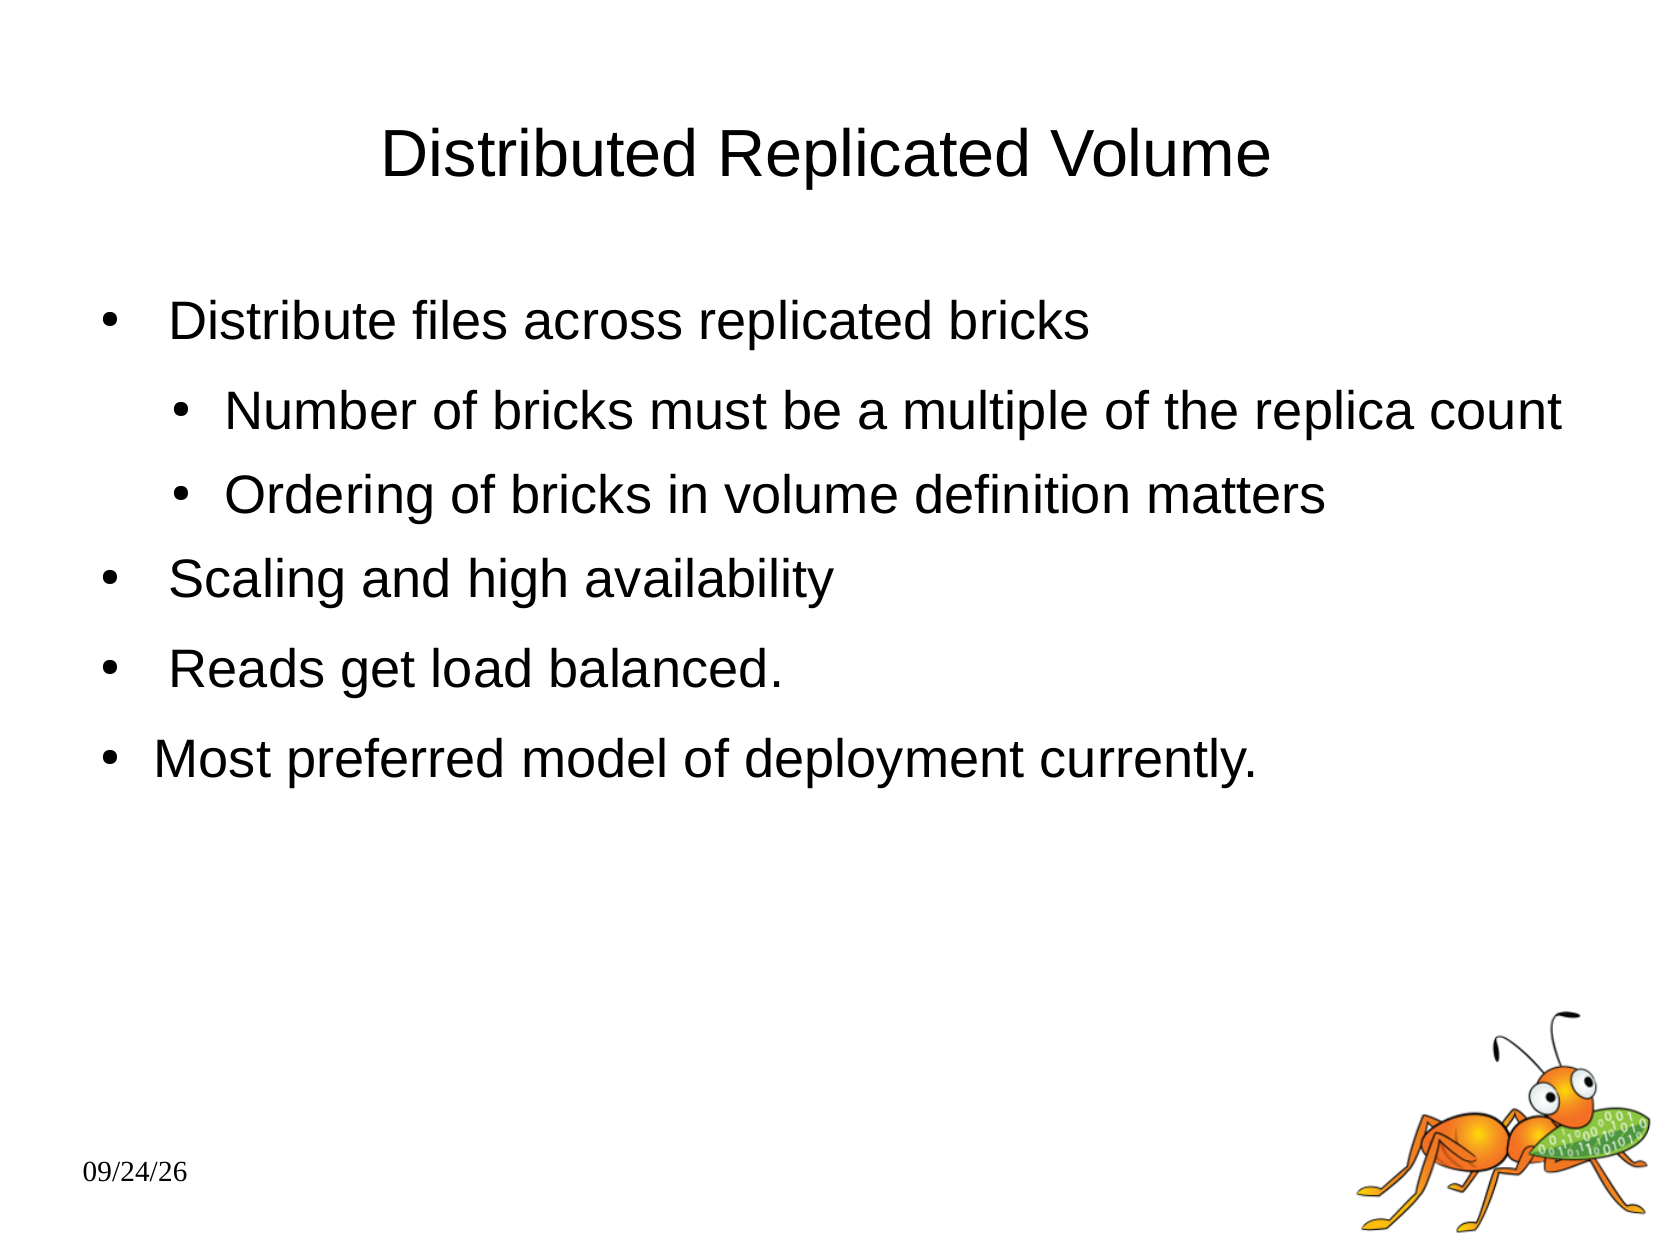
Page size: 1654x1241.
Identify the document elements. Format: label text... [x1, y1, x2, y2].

list Distribute files across replicated bricks Number of bricks must be a multiple of the replica count Ordering of bricks in volume definition matters Scaling and high availability Reads get load balanced. Most preferred model of deployment currently. [82, 290, 1571, 1010]
picture [1353, 1009, 1654, 1235]
title Distributed Replicated Volume [82, 49, 1571, 257]
